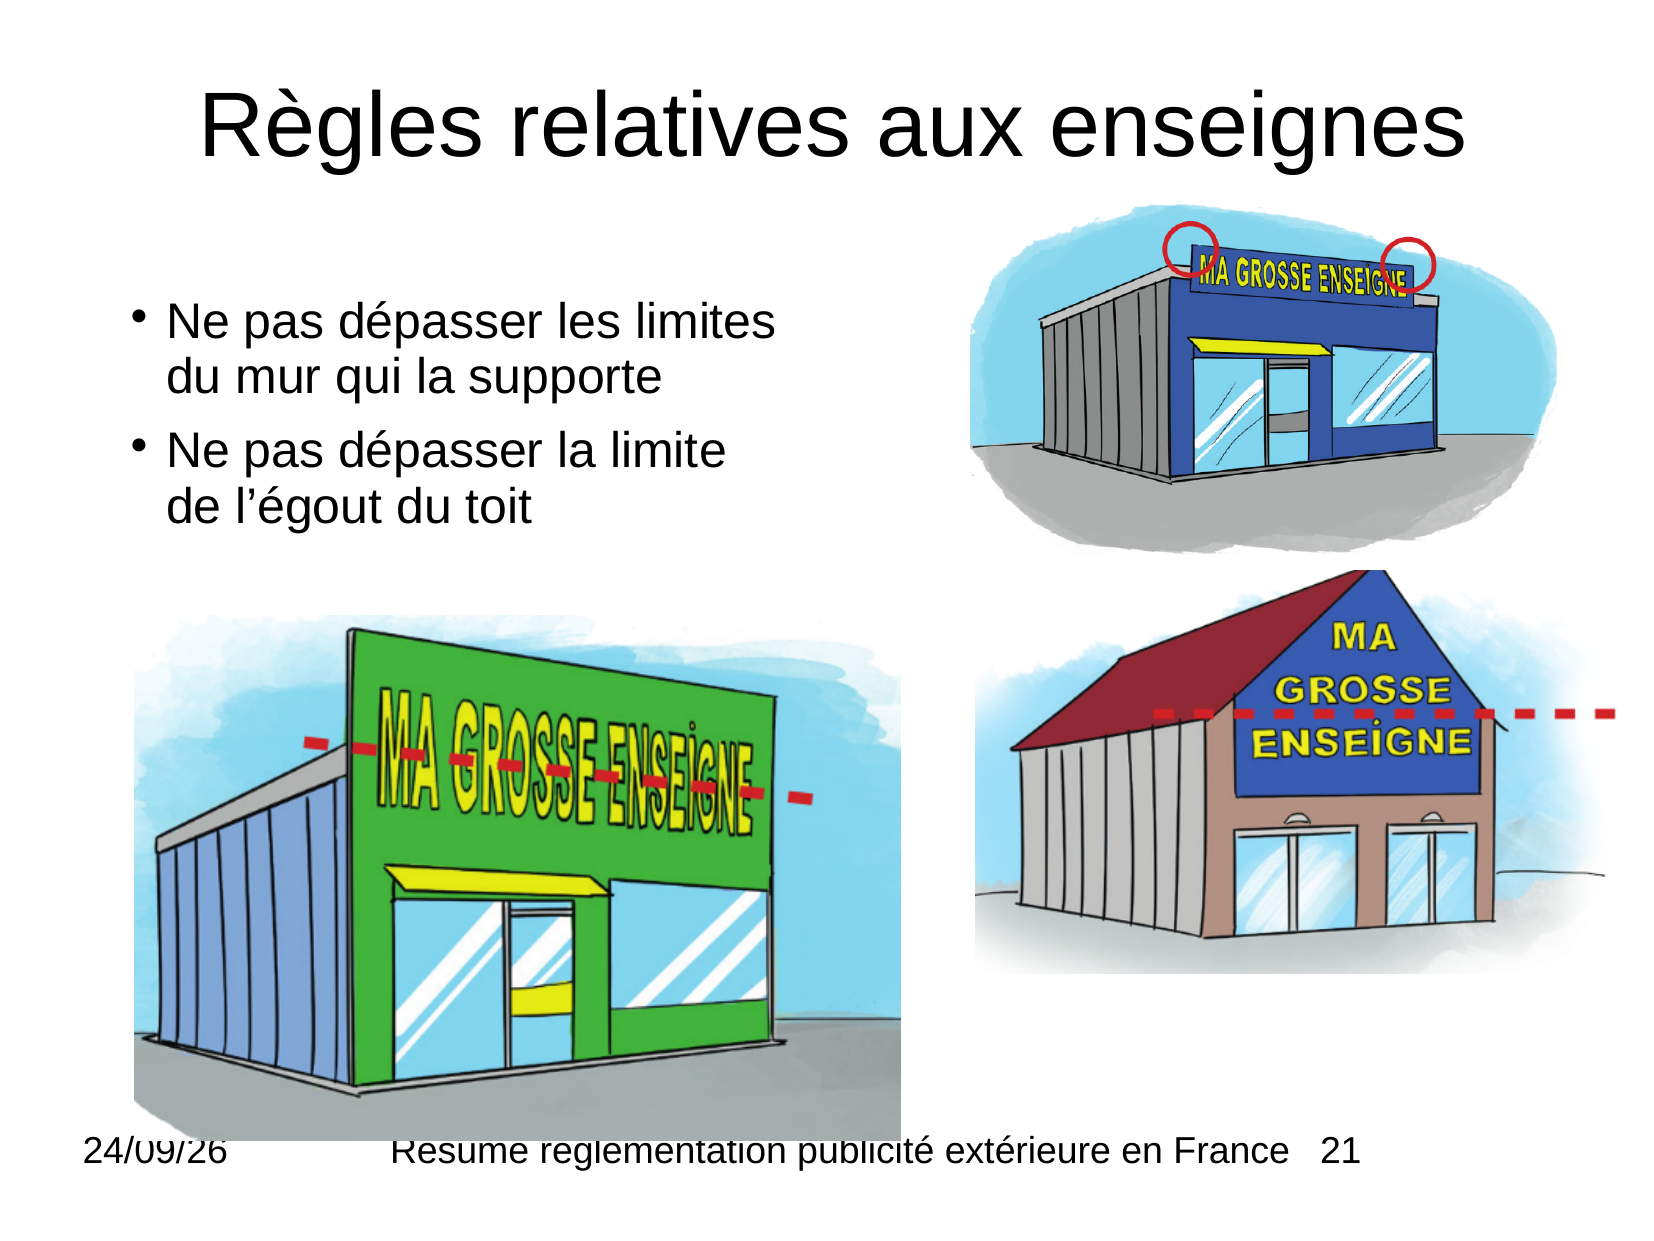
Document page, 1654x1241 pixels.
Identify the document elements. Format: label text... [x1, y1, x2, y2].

picture [975, 570, 1643, 974]
picture [970, 195, 1560, 555]
picture [134, 615, 901, 1141]
title Règles relatives aux enseignes [90, 19, 1579, 225]
text_box Ne pas dépasser les limites du mur qui la supporte Ne pas dépasser la limite de l’égout du toit [59, 290, 780, 606]
